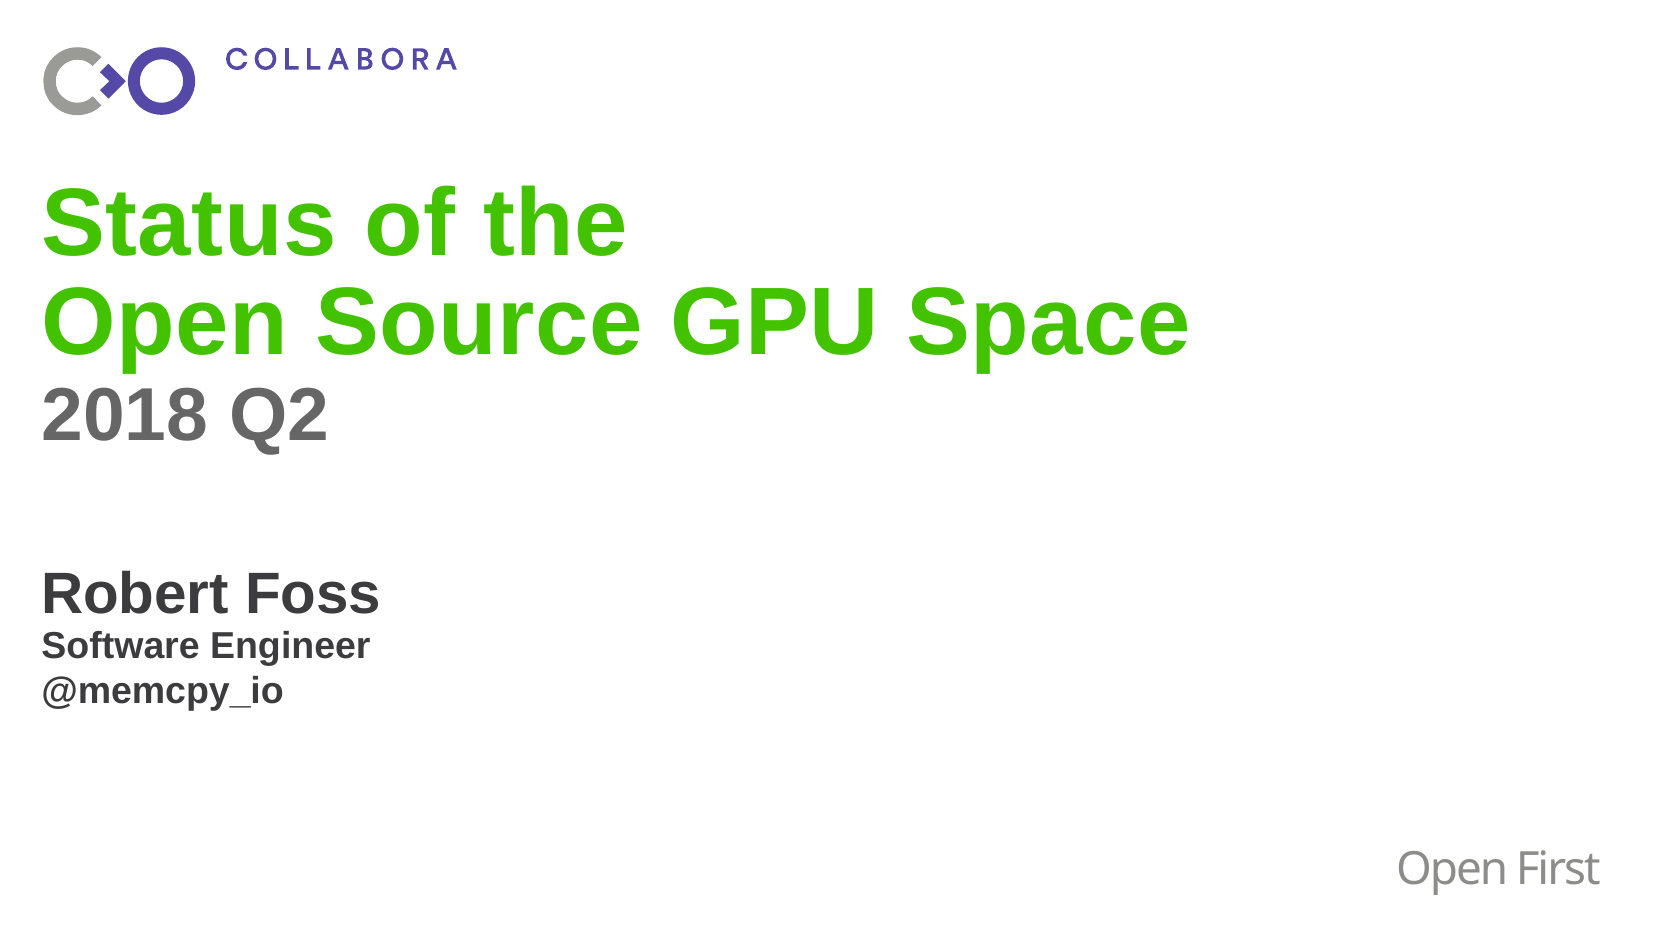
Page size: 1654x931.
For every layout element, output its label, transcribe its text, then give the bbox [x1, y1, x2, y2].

subtitle Robert Foss [41, 555, 1614, 605]
title Status of the Open Source GPU Space [41, 291, 1614, 365]
text_box Software Engineer @memcpy_io [41, 620, 1614, 670]
text_box 2018 Q2 [41, 365, 1614, 415]
